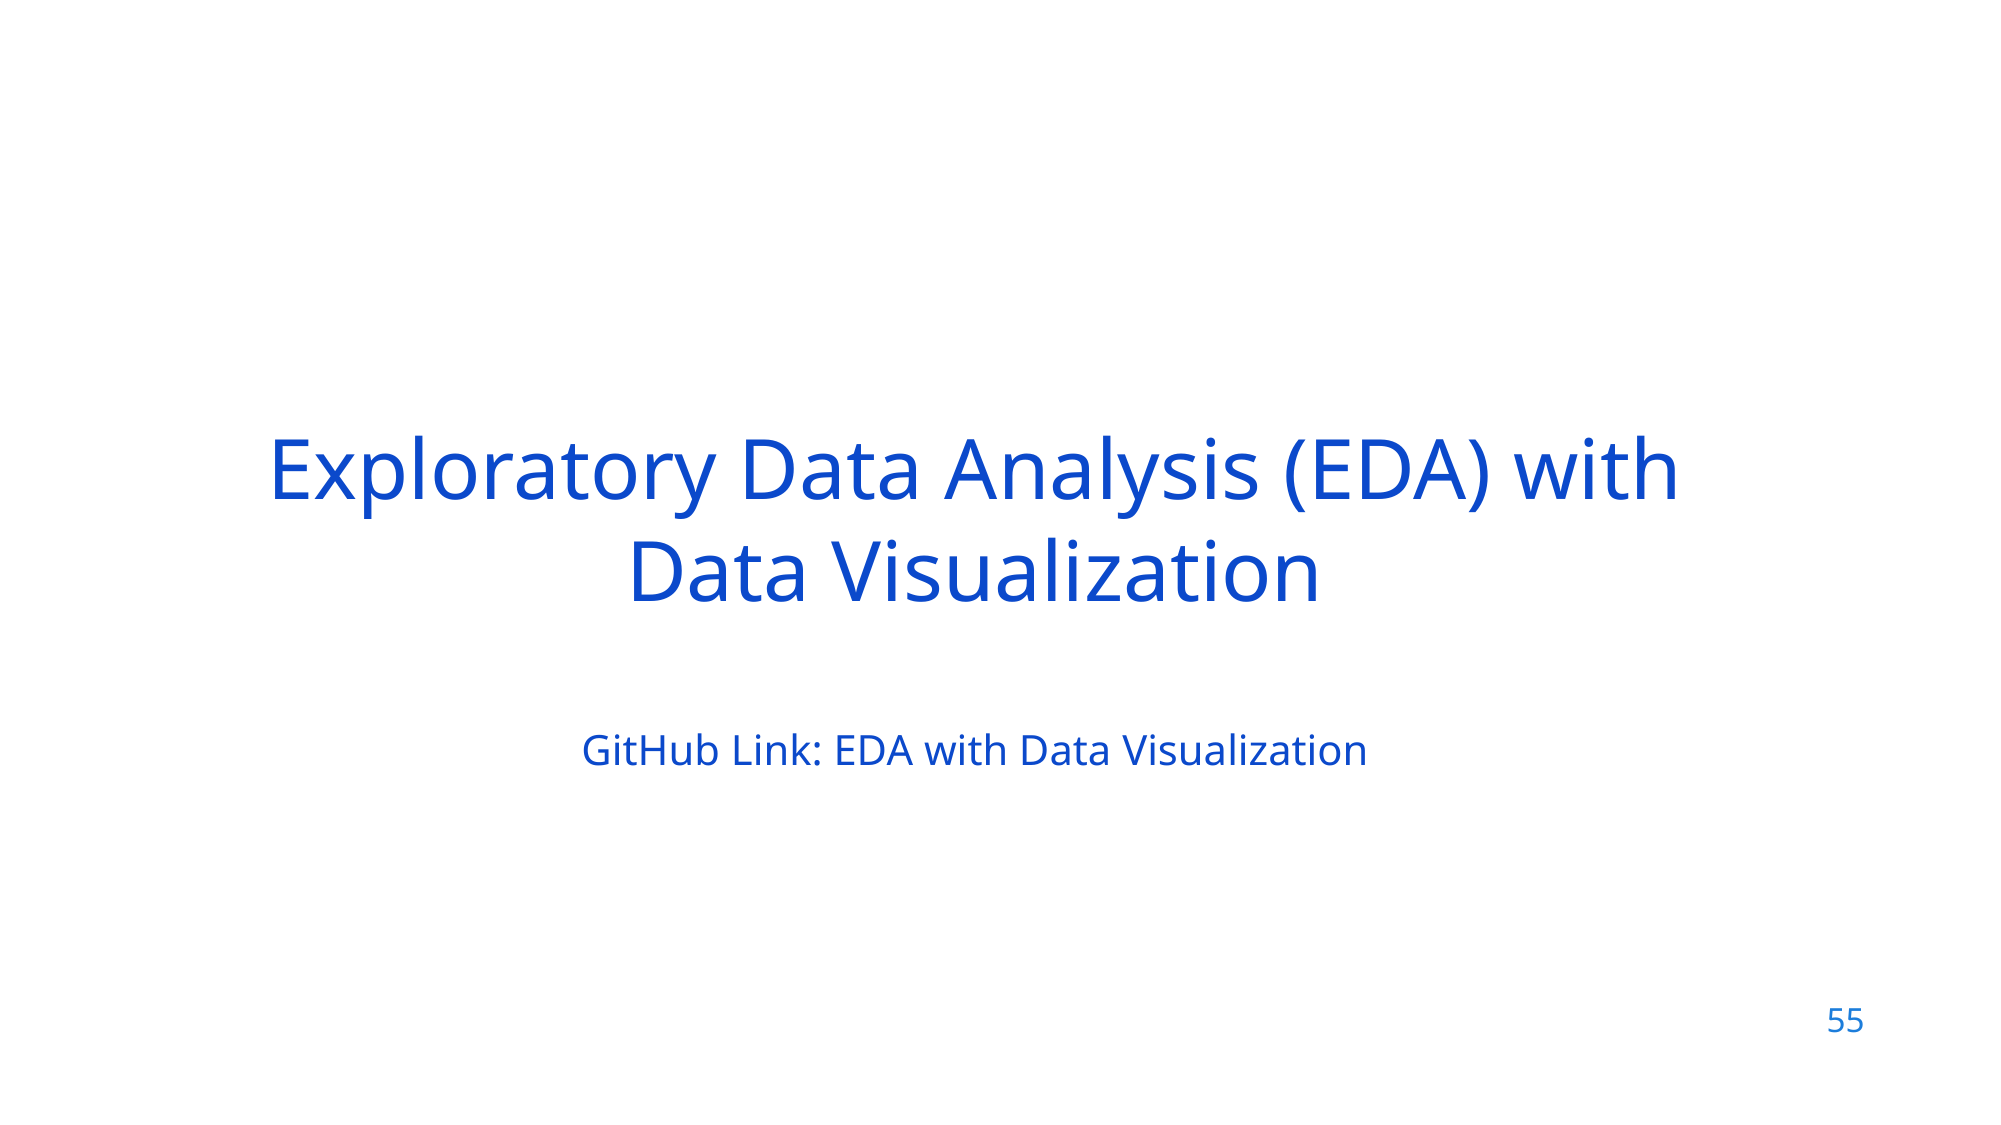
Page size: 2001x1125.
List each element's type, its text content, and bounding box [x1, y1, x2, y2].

text_box Exploratory Data Analysis (EDA) with Data Visualization GitHub Link: EDA with Data Visualization [225, 410, 1726, 731]
